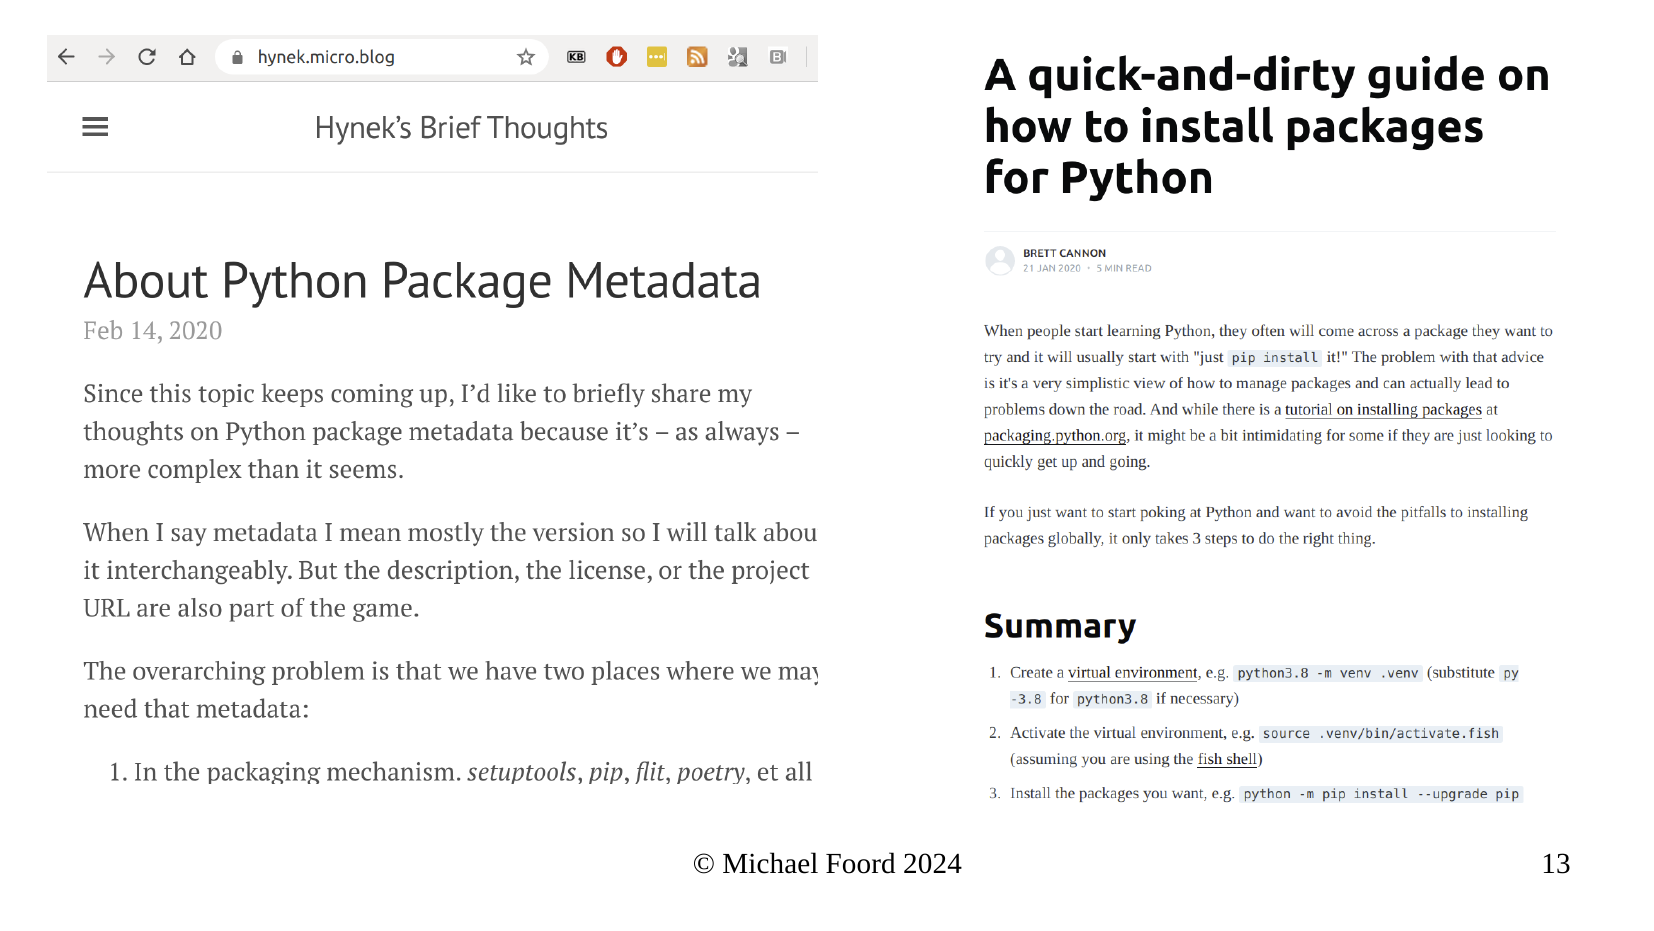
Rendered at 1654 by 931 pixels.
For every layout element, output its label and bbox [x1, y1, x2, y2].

picture [968, 35, 1568, 811]
picture [47, 35, 818, 784]
